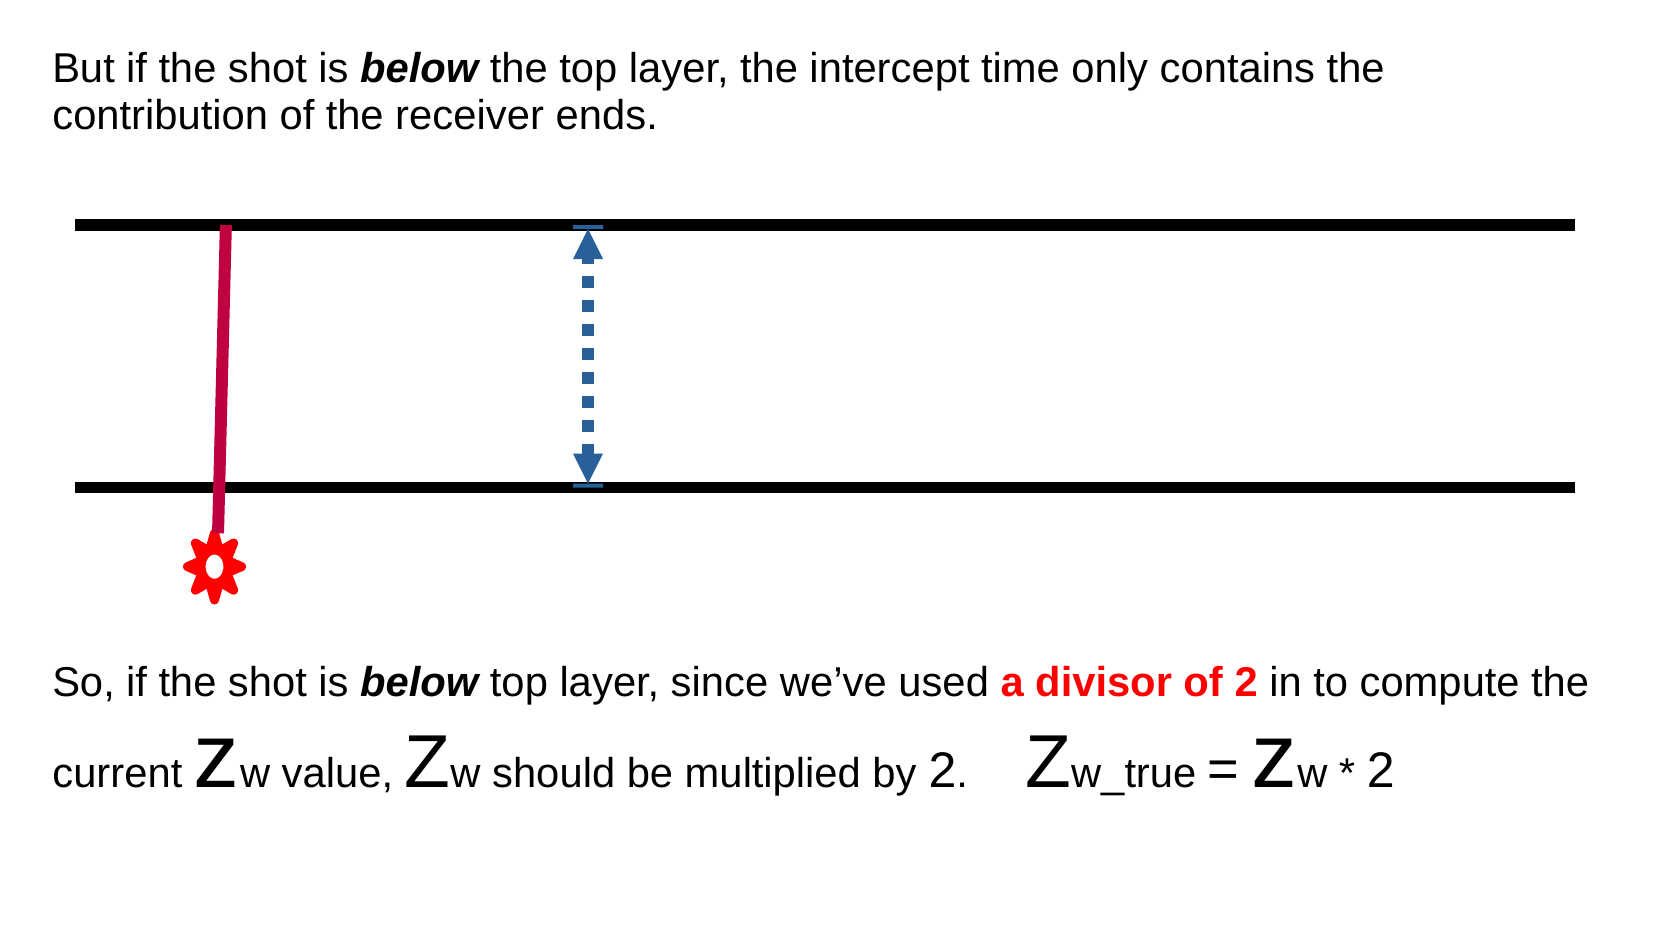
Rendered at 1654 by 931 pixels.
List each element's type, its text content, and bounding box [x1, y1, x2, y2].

text_box But if the shot is below the top layer, the intercept time only contains the contribution of the receiver ends. [37, 37, 1651, 146]
text_box So, if the shot is below top layer, since we’ve used a divisor of 2 in to compute the current zw value, Zw should be multiplied by 2. Zw_true = zw * 2 [37, 525, 1613, 931]
